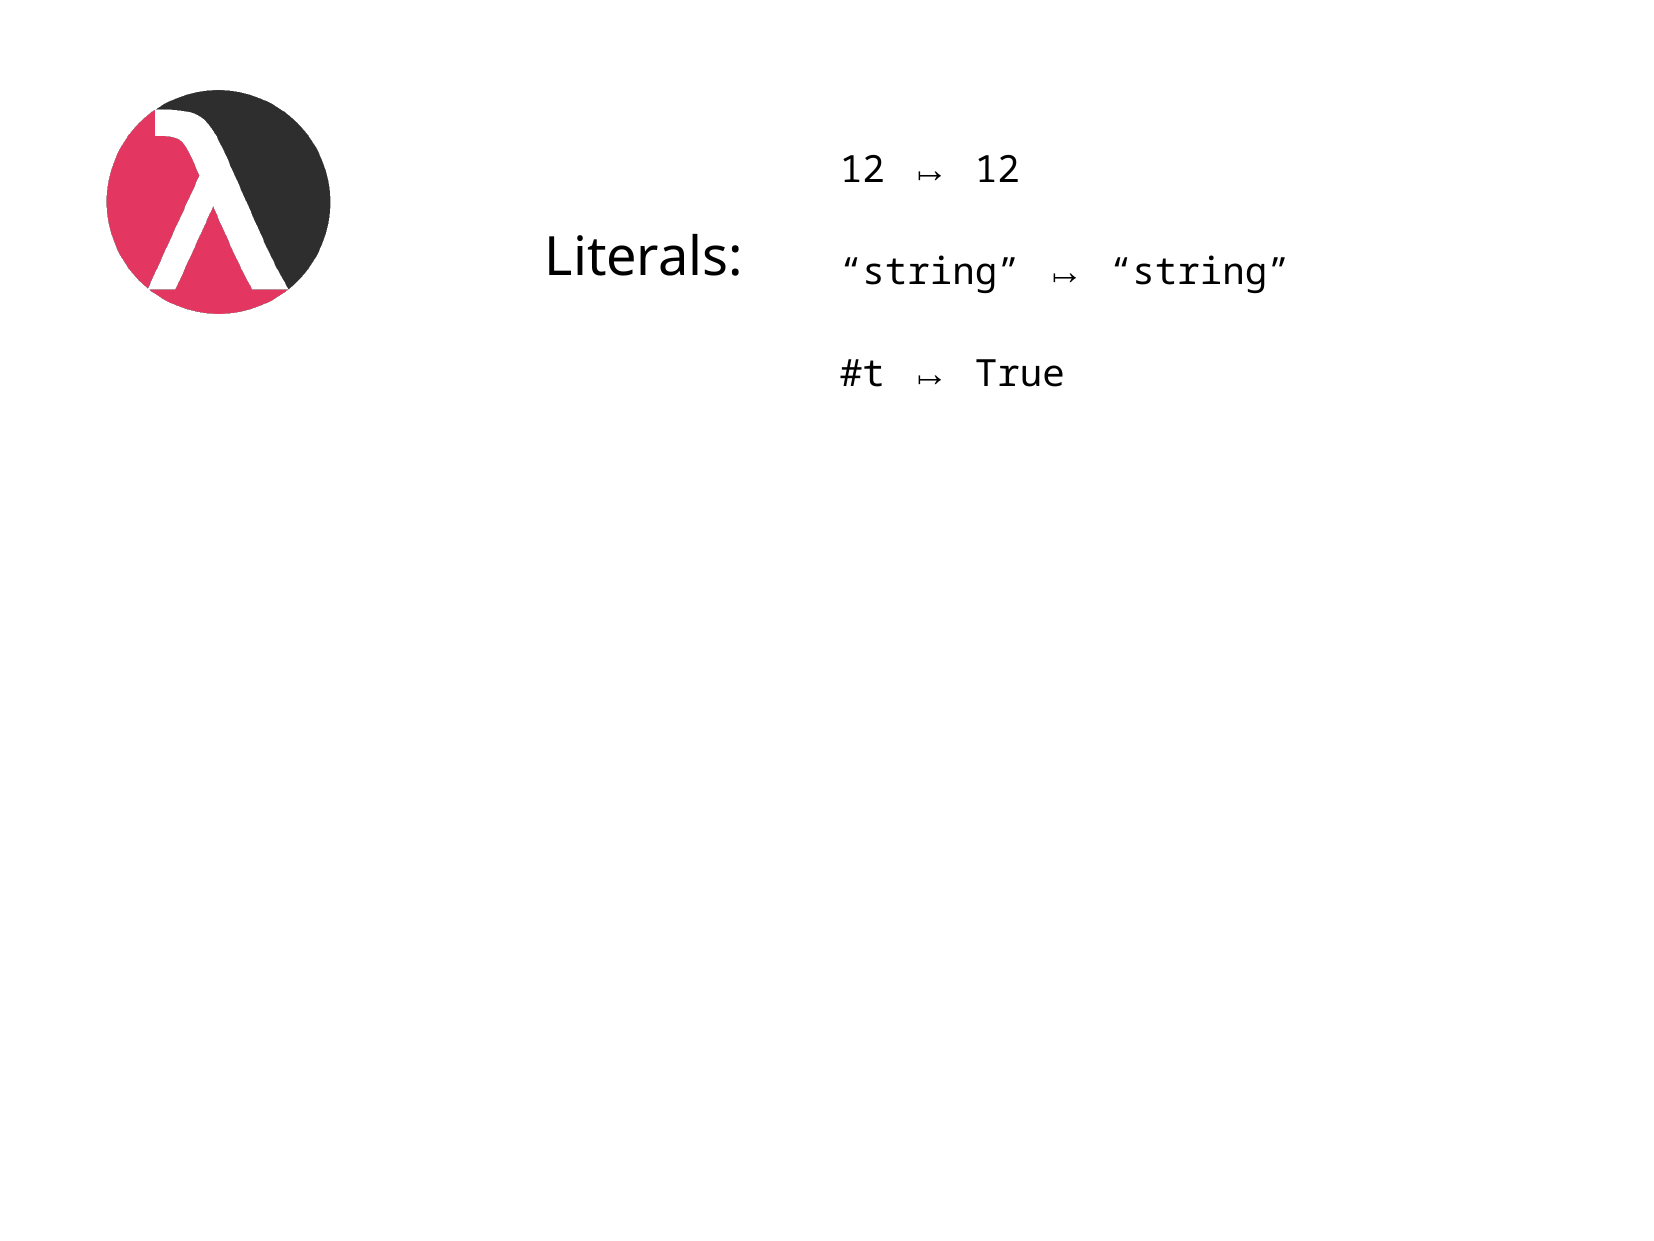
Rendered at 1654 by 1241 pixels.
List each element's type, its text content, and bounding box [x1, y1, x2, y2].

picture [105, 89, 331, 316]
text_box 12 ↦ 12 “string” ↦ “string” #t ↦ True [825, 135, 1381, 361]
text_box Literals: [529, 209, 727, 279]
